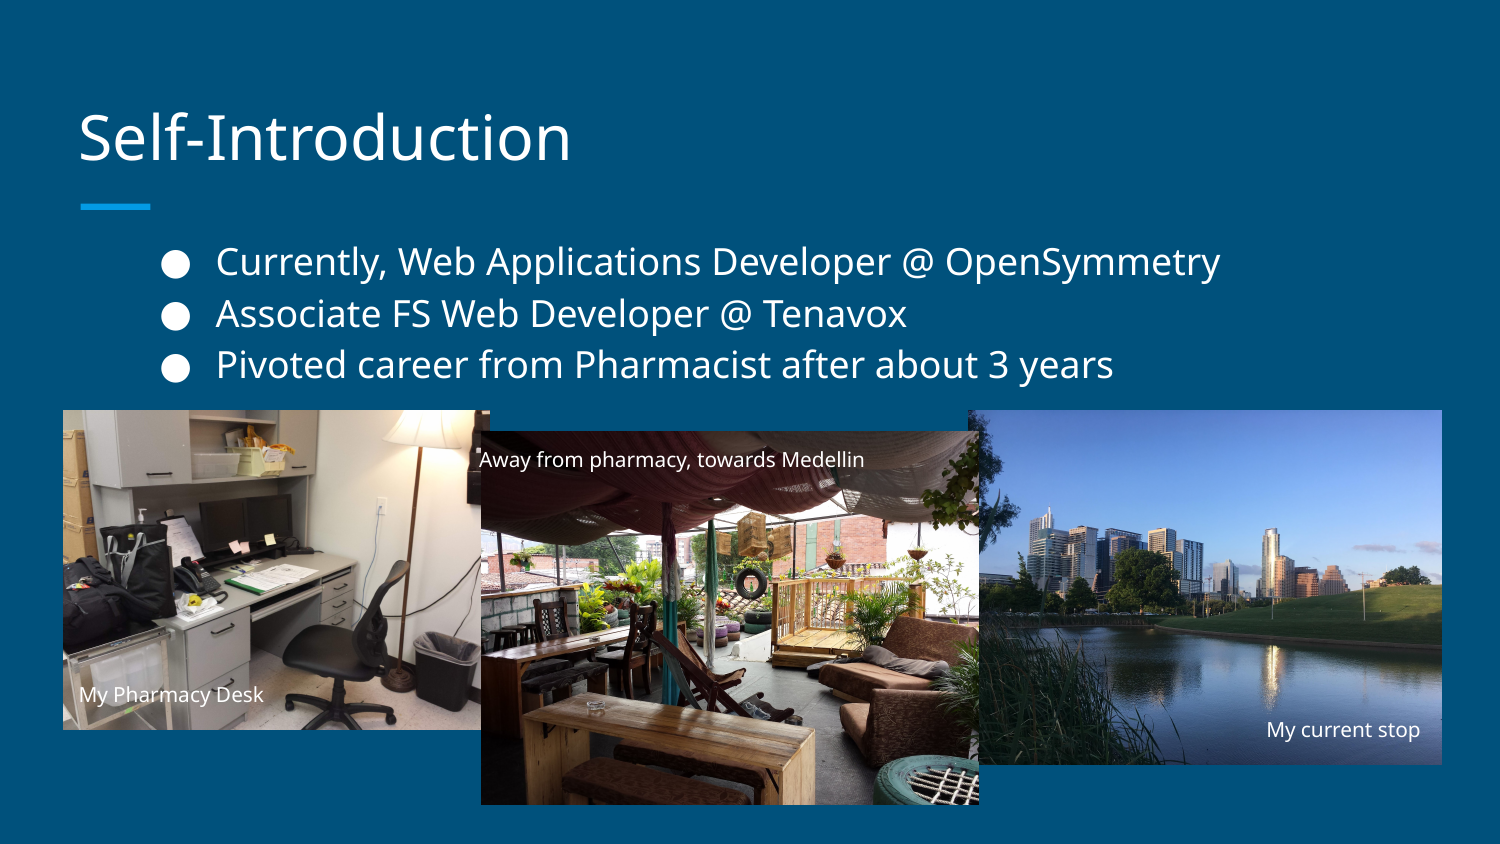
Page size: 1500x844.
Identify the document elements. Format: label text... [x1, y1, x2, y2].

text_box Away from pharmacy, towards Medellin [423, 431, 921, 495]
title Self-Introduction [63, 75, 1437, 188]
text_box My Pharmacy Desk [63, 667, 347, 730]
text_box My current stop [1251, 702, 1442, 765]
list Currently, Web Applications Developer @ OpenSymmetry Associate FS Web Developer @ Tenavox Pivoted career from Pharmacist after about 3 years [125, 216, 1375, 382]
picture [64, 411, 1441, 804]
